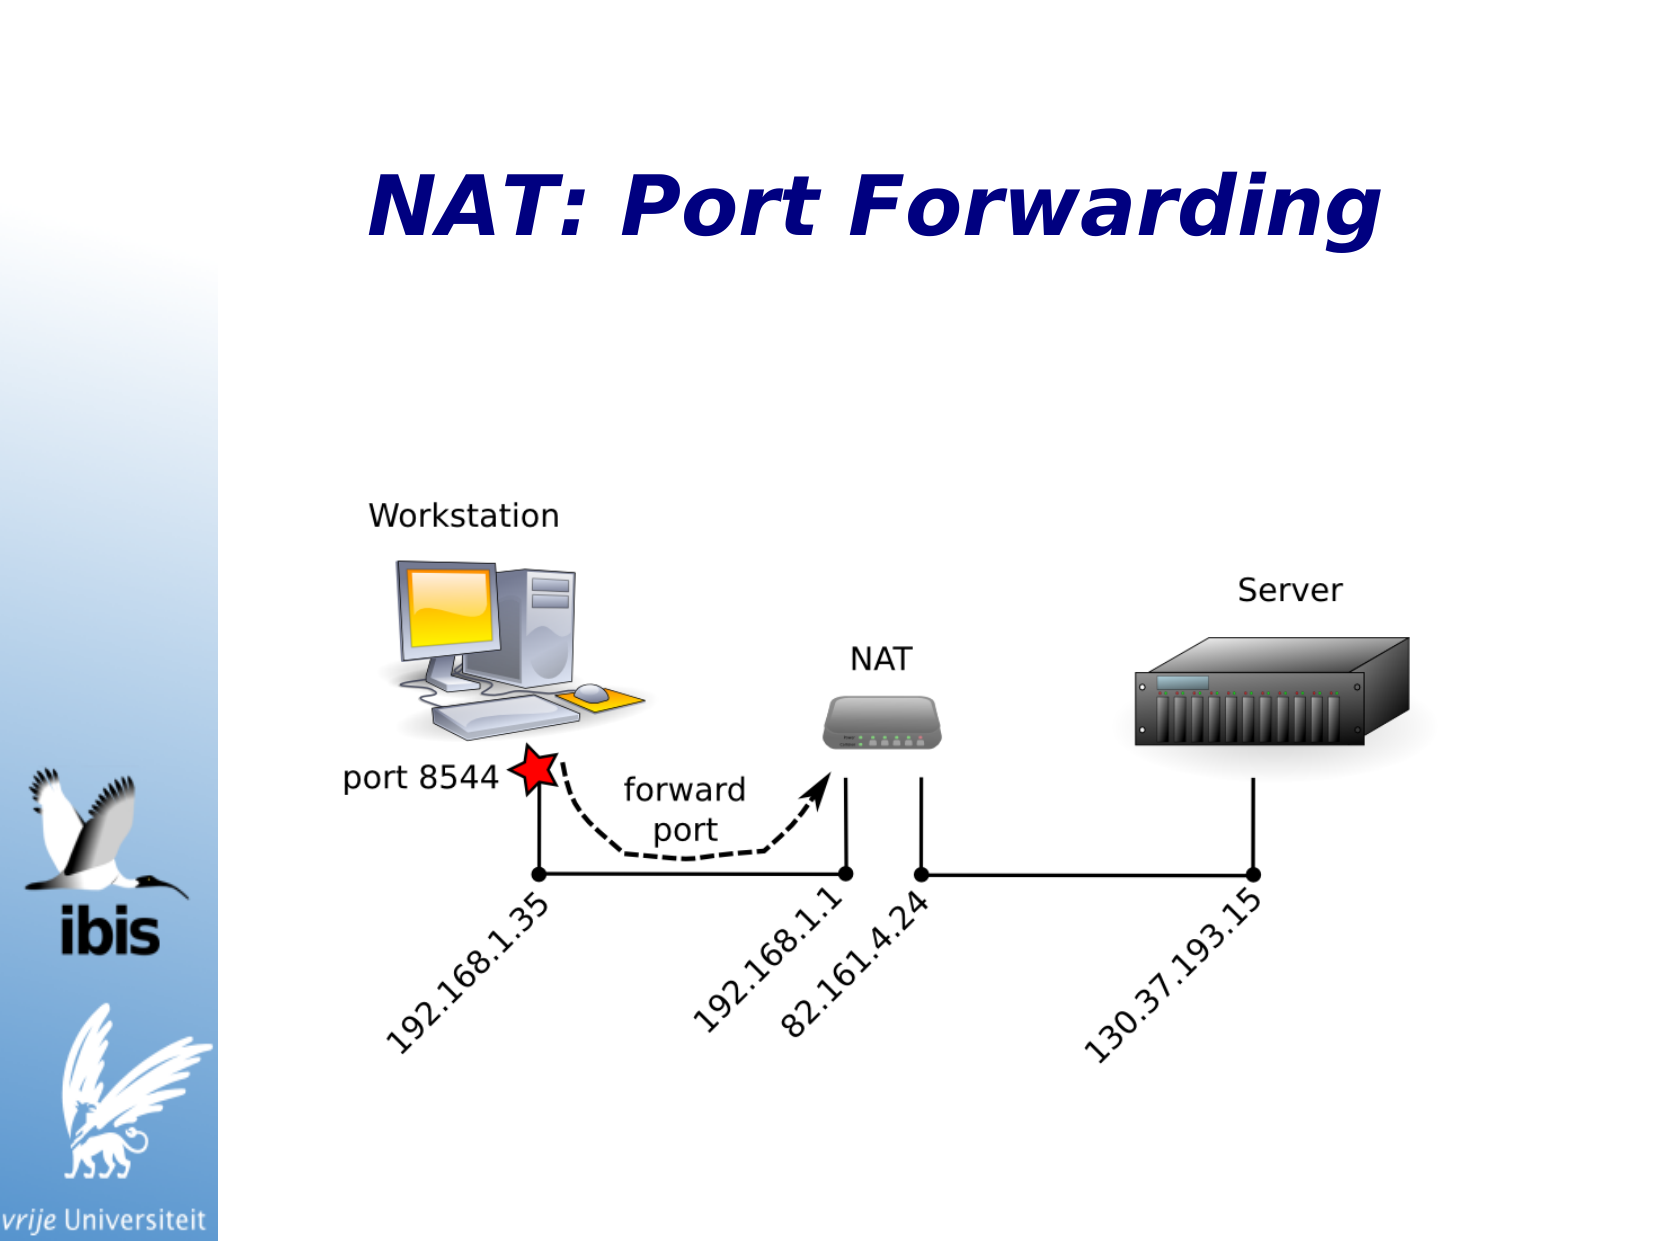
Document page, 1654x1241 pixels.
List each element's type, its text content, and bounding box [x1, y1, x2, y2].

title NAT: Port Forwarding [219, 102, 1534, 311]
picture [0, 0, 218, 1241]
picture [311, 324, 1465, 1098]
